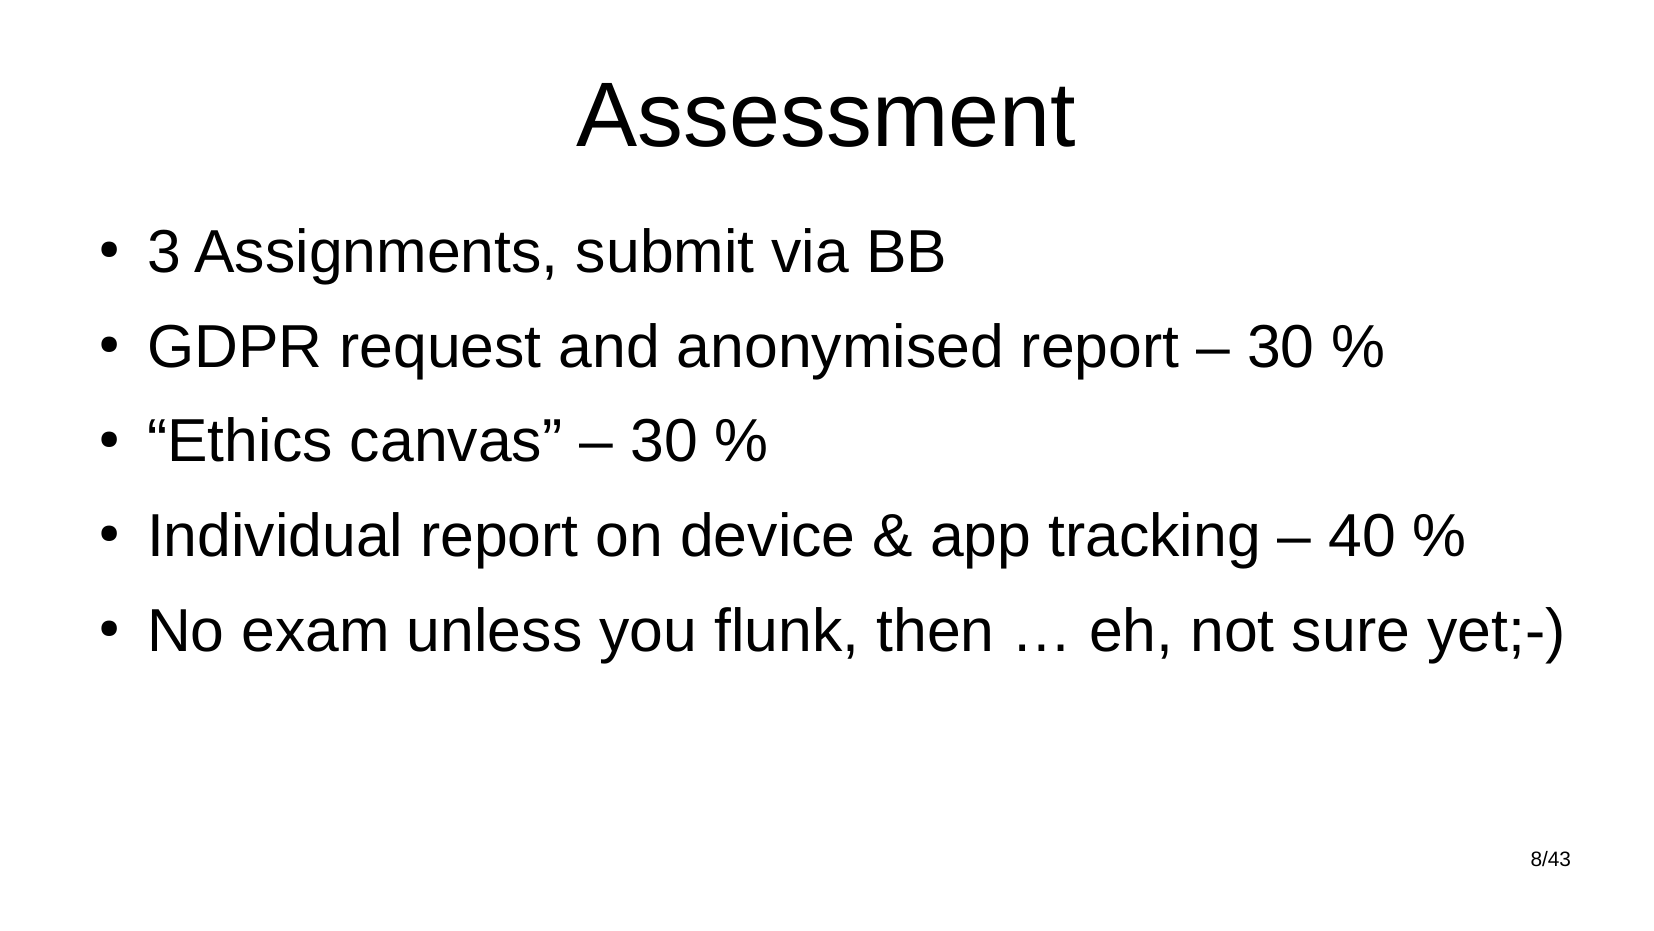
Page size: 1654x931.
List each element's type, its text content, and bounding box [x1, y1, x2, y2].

title Assessment [82, 37, 1571, 193]
list 3 Assignments, submit via BB GDPR request and anonymised report – 30 % “Ethics canvas” – 30 % Individual report on device & app tracking – 40 % No exam unless you flunk, then … eh, not sure yet;-) [82, 217, 1571, 758]
